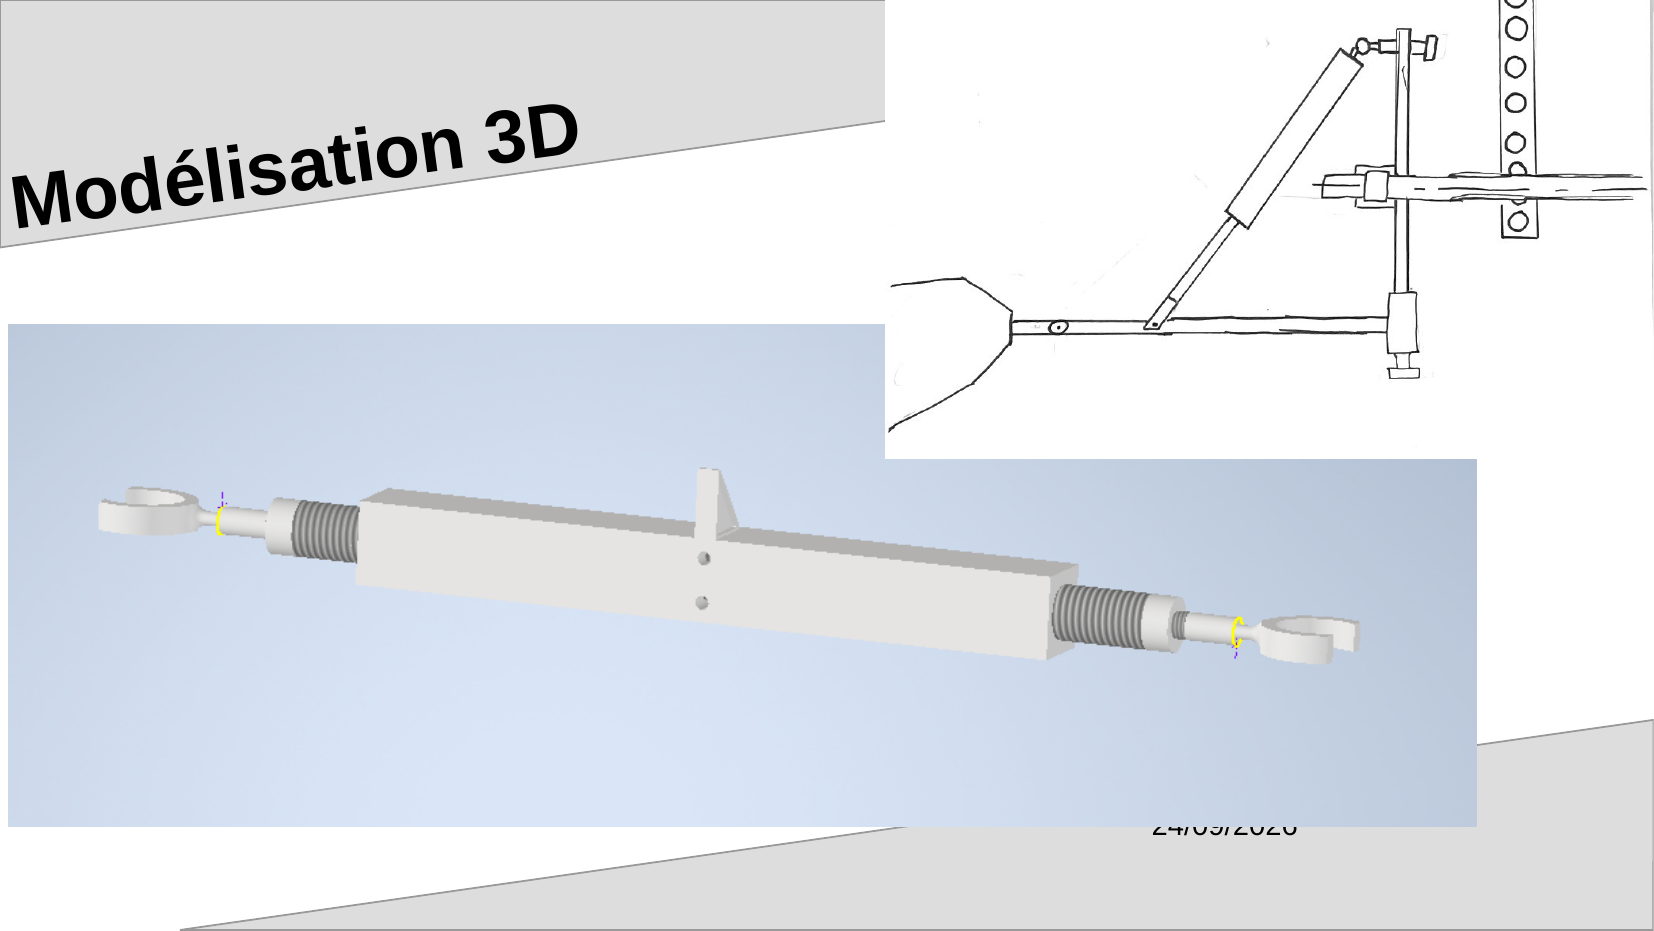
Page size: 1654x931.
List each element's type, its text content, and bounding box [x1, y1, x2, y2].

title Modélisation 3D [0, 0, 885, 278]
picture [8, 0, 1654, 827]
text_box [1151, 752, 1624, 871]
